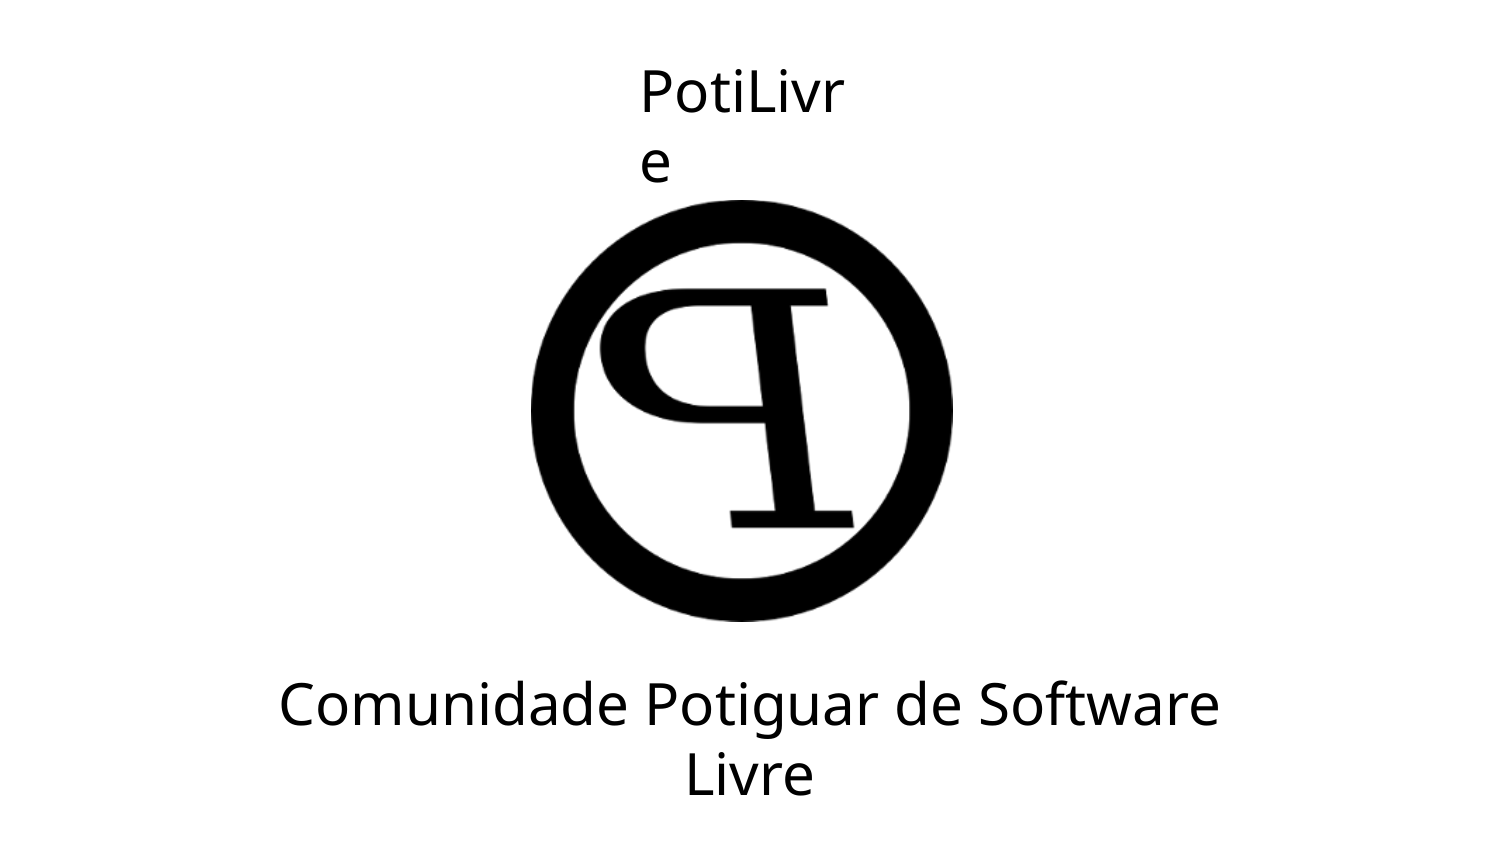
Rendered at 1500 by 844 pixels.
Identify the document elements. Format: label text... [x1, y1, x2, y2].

picture [531, 200, 953, 622]
title Comunidade Potiguar de Software Livre [215, 652, 1285, 747]
title PotiLivre [624, 39, 863, 134]
